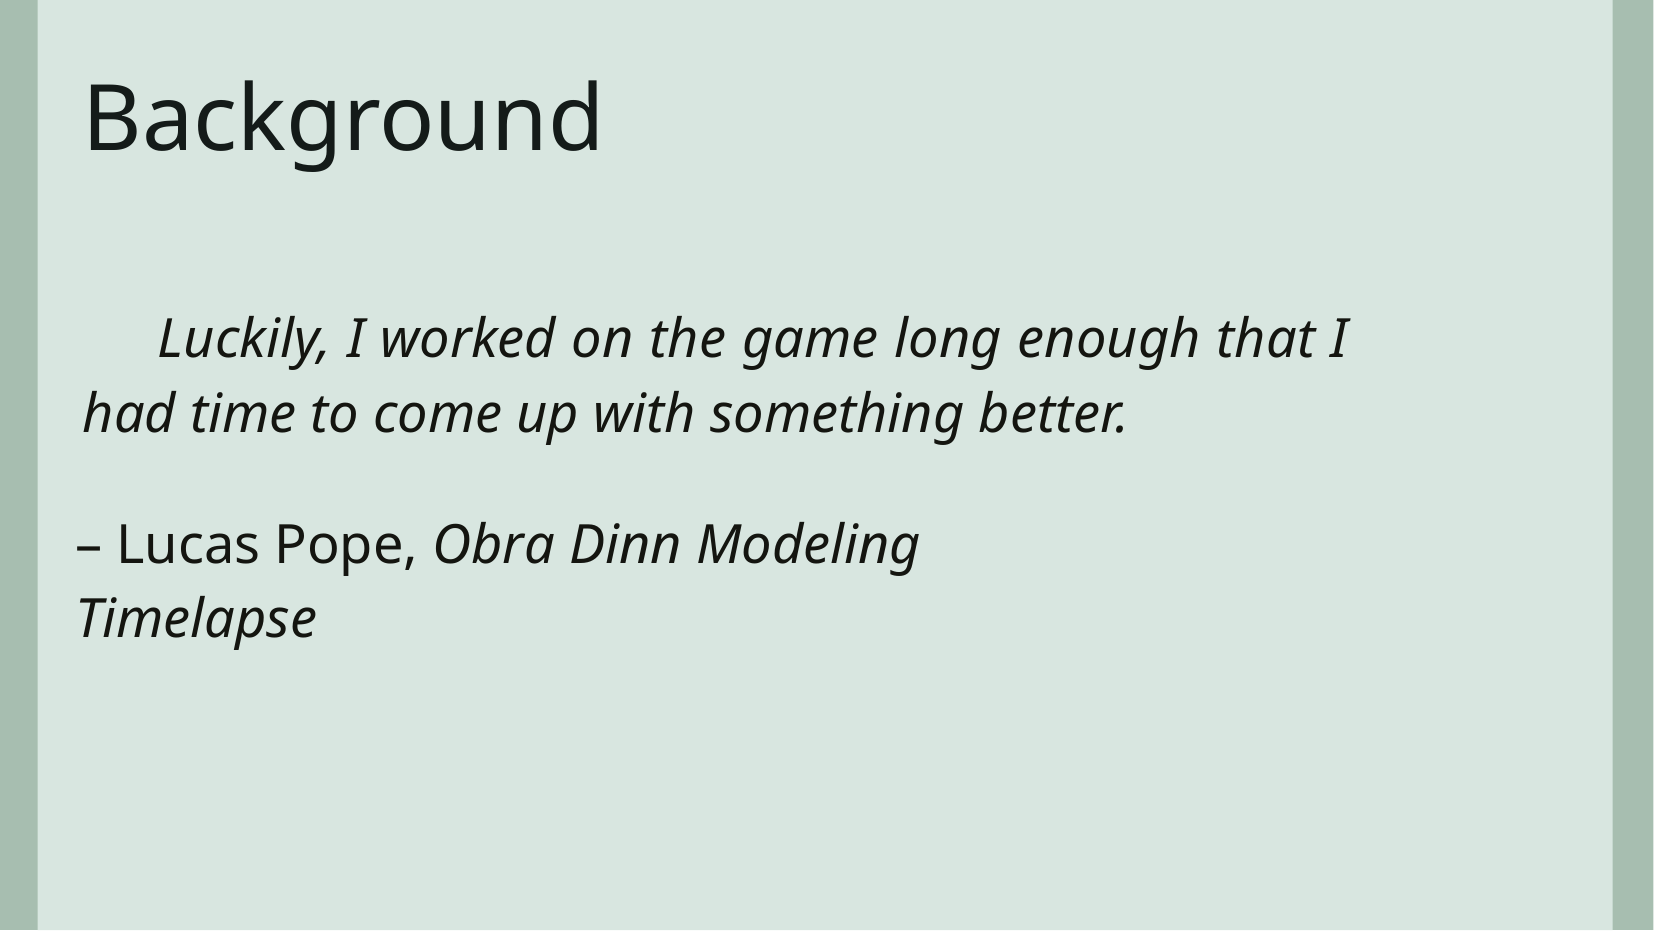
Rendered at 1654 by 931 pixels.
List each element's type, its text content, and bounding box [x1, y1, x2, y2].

text_box – Lucas Pope, Obra Dinn Modeling Timelapse [75, 505, 1088, 638]
list Luckily, I worked on the game long enough that I had time to come up with something better. [82, 300, 1351, 488]
title Background [82, 37, 1576, 193]
